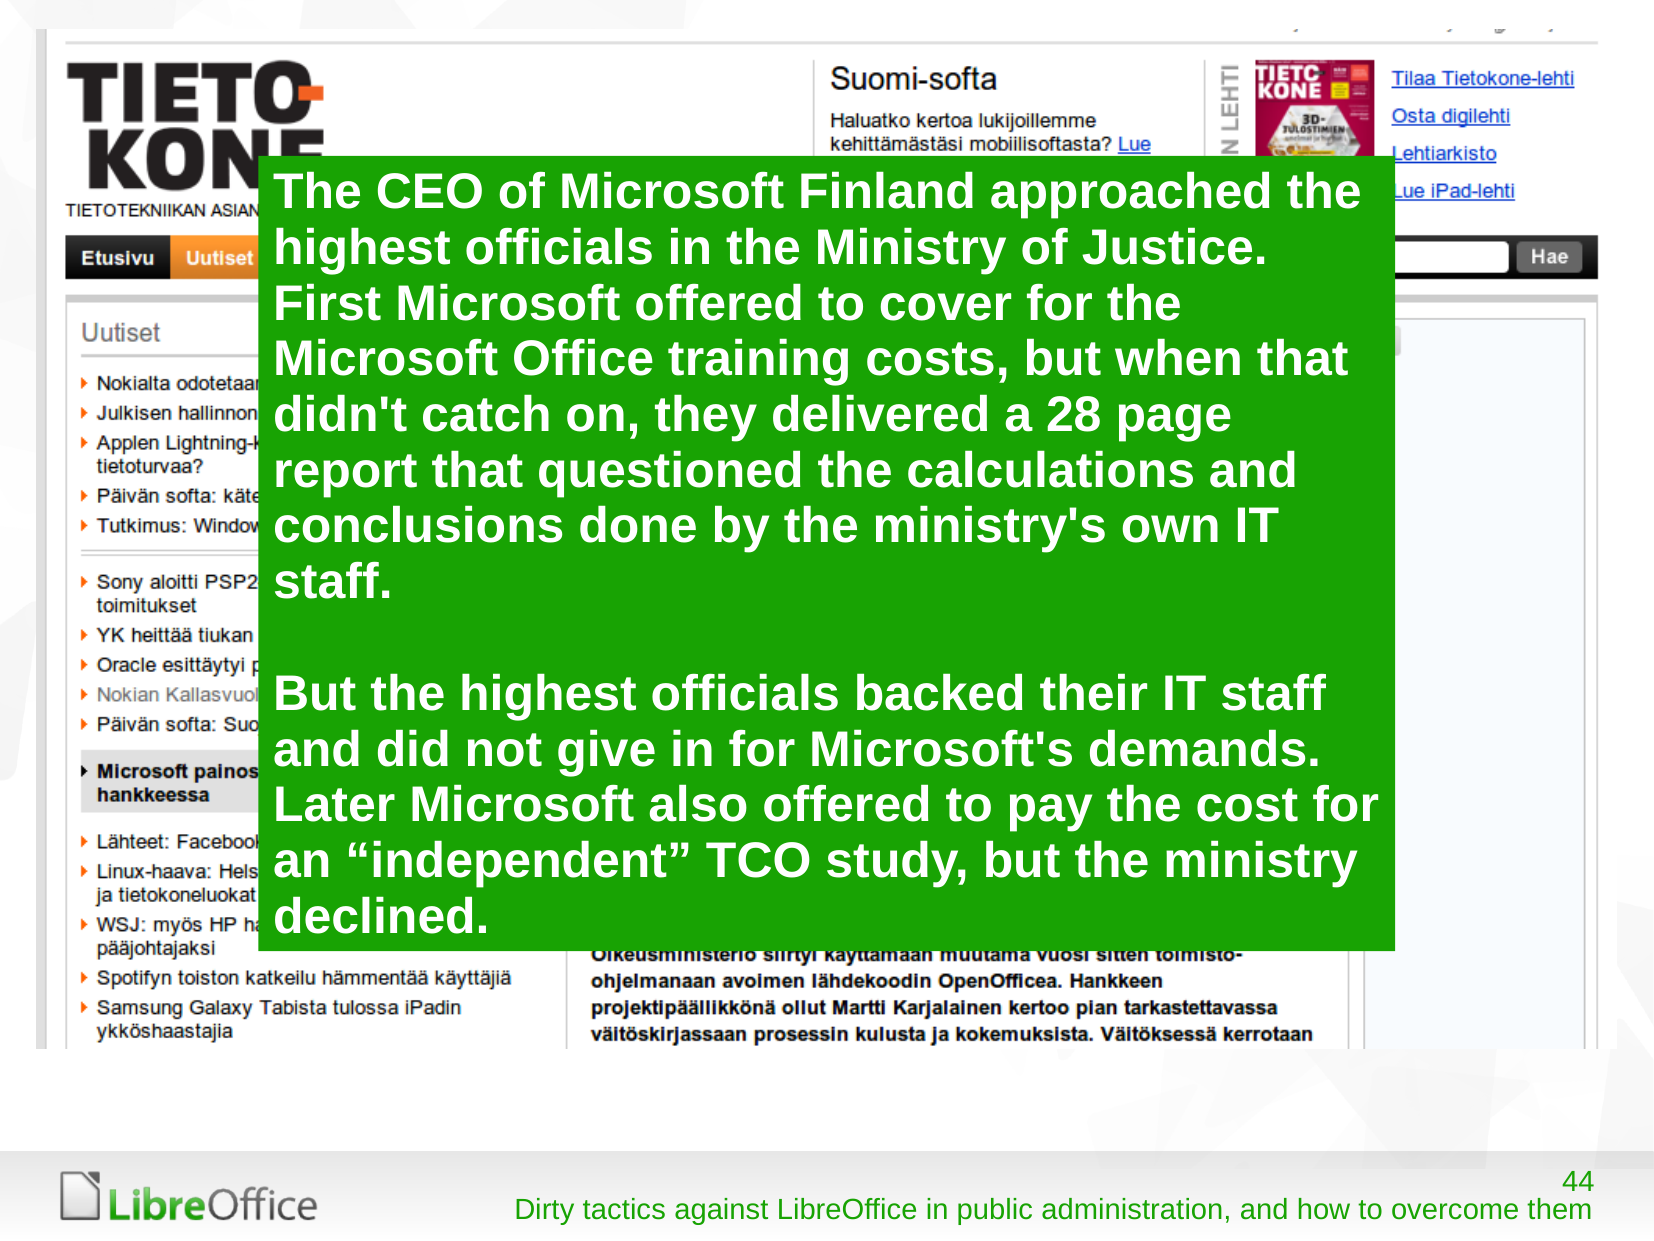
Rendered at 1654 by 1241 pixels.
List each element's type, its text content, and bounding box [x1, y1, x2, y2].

picture [0, 0, 1654, 1169]
text_box The CEO of Microsoft Finland approached the highest officials in the Ministry of Justice. First Microsoft offered to cover for the Microsoft Office training costs, but when that didn't catch on, they delivered a 28 page report that questioned the calculations and conclusions done by the ministry's own IT staff. But the highest officials backed their IT staff and did not give in for Microsoft's demands. Later Microsoft also offered to pay the cost for an “independent” TCO study, but the ministry declined. [258, 155, 1396, 952]
picture [41, 1152, 337, 1240]
